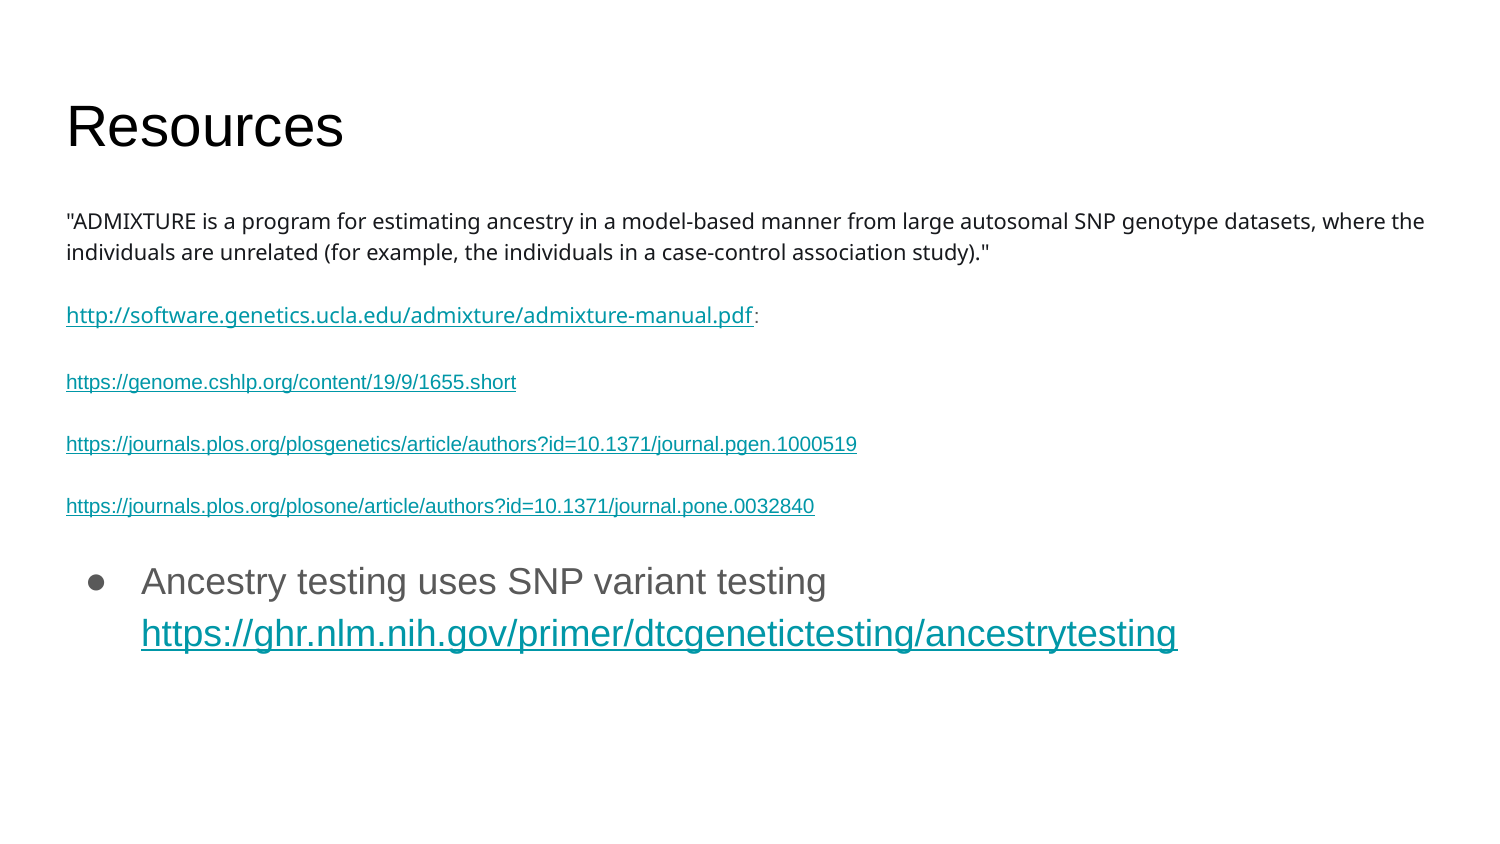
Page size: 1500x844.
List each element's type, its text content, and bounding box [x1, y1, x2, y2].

title Resources [51, 72, 1449, 167]
list "ADMIXTURE is a program for estimating ancestry in a model-based manner from large autosomal SNP genotype datasets, where the individuals are unrelated (for example, the individuals in a case-control association study)." http://software.genetics.ucla.edu/admixture/admixture-manual.pdf: https://genome.cshlp.org/content/19/9/1655.short https://journals.plos.org/plosgenetics/article/authors?id=10.1371/journal.pgen.1000519 https://journals.plos.org/plosone/article/authors?id=10.1371/journal.pone.0032840 Ancestry testing uses SNP variant testing https://ghr.nlm.nih.gov/primer/dtcgenetictesting/ancestrytesting [51, 189, 1449, 750]
